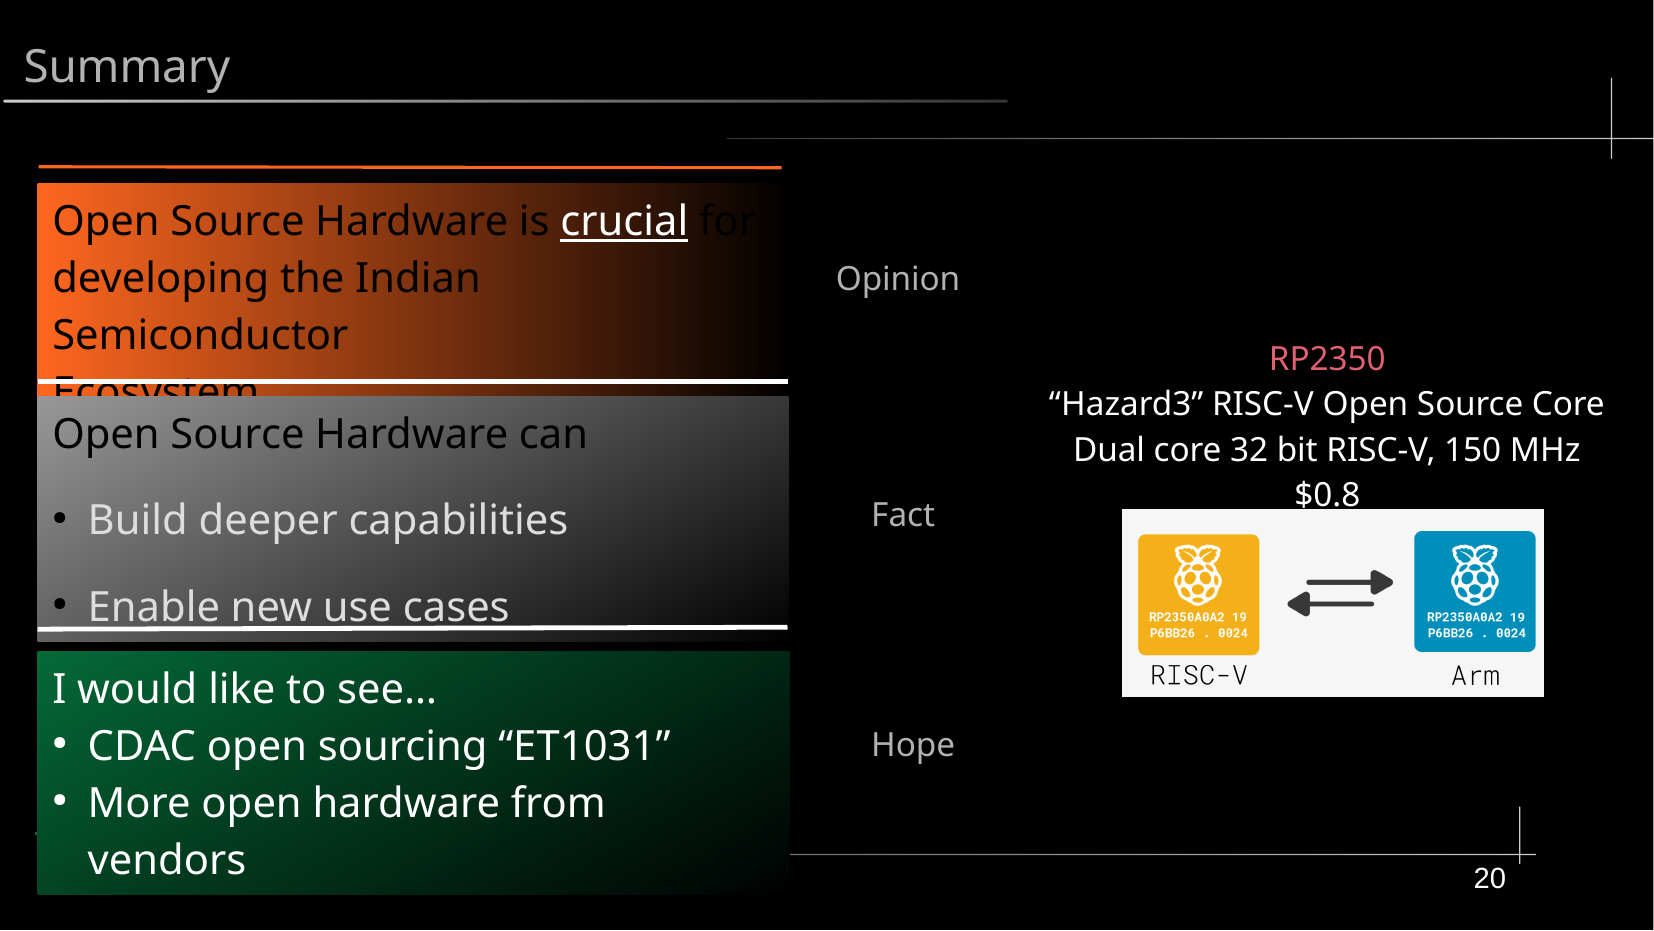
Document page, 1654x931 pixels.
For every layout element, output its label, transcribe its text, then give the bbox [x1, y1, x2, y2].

text_box Open Source Hardware can Build deeper capabilities Enable new use cases [37, 396, 789, 622]
text_box Hope [856, 713, 1040, 775]
title Summary [23, 11, 1589, 119]
text_box Opinion [821, 247, 1005, 308]
text_box Fact [856, 483, 1040, 544]
text_box RP2350 “Hazard3” RISC-V Open Source Core Dual core 32 bit RISC-V, 150 MHz $0.8 [1034, 327, 1611, 502]
text_box I would like to see… CDAC open sourcing “ET1031” More open hardware from vendors [37, 651, 790, 818]
text_box Open Source Hardware is crucial for developing the Indian Semiconductor Ecosystem. [37, 183, 788, 364]
picture [1122, 509, 1544, 697]
